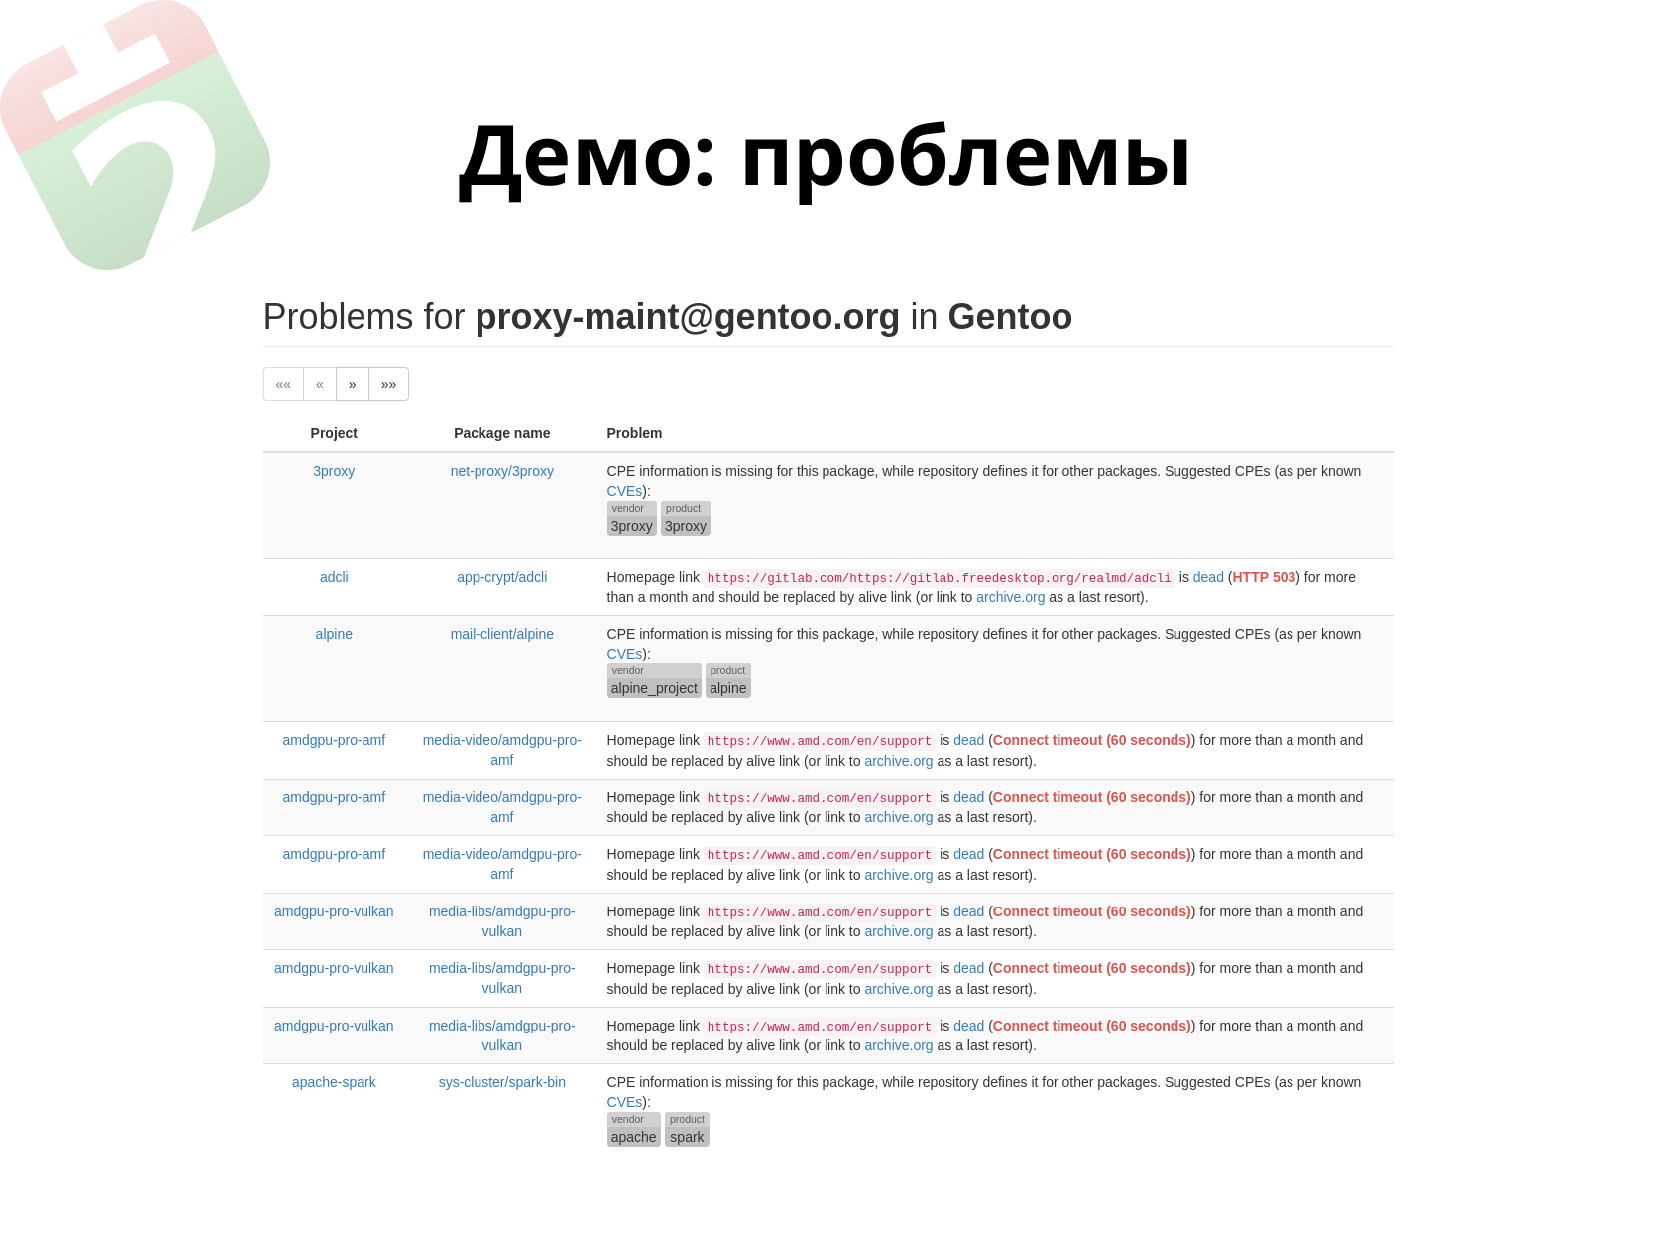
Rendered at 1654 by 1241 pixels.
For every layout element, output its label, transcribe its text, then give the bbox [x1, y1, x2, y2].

title Демо: проблемы [82, 49, 1571, 257]
picture [248, 289, 1406, 1155]
